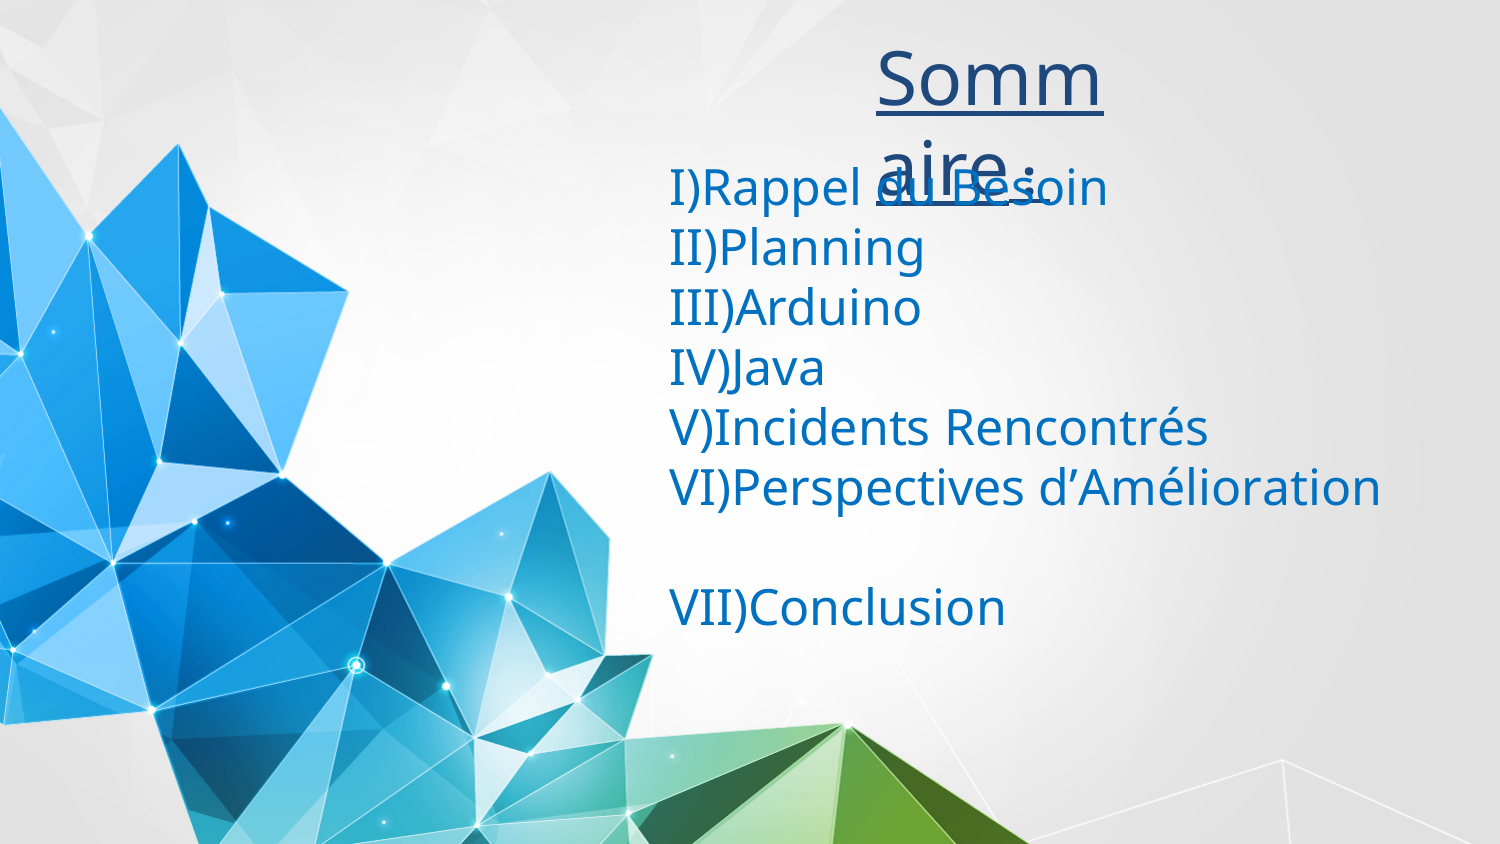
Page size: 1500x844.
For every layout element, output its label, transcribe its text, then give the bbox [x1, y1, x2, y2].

text_box I)Rappel du Besoin II)Planning III)Arduino IV)Java V)Incidents Rencontrés VI)Perspectives d’Amélioration VII)Conclusion [654, 147, 1417, 588]
text_box Sommaire : [861, 22, 1154, 129]
